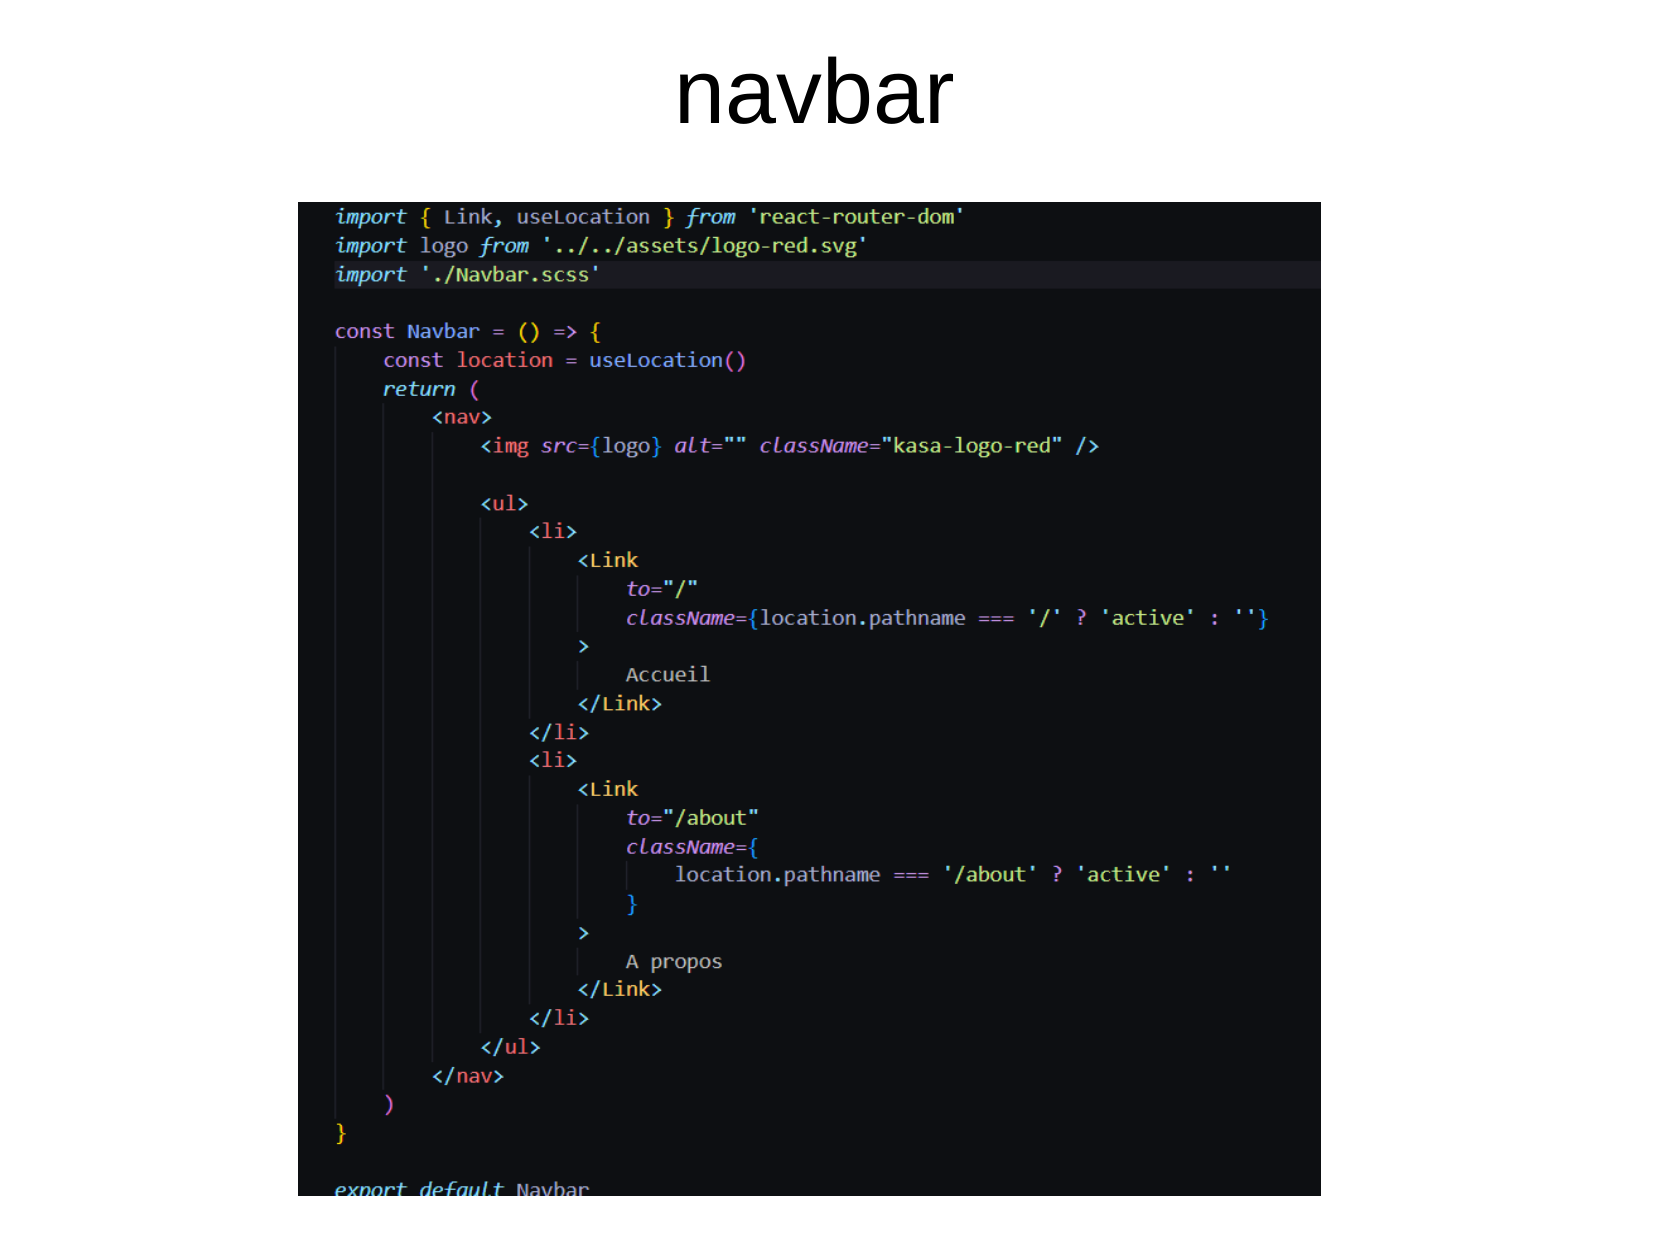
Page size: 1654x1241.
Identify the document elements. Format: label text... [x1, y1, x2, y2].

picture [298, 202, 1321, 1196]
title navbar [70, 0, 1559, 196]
